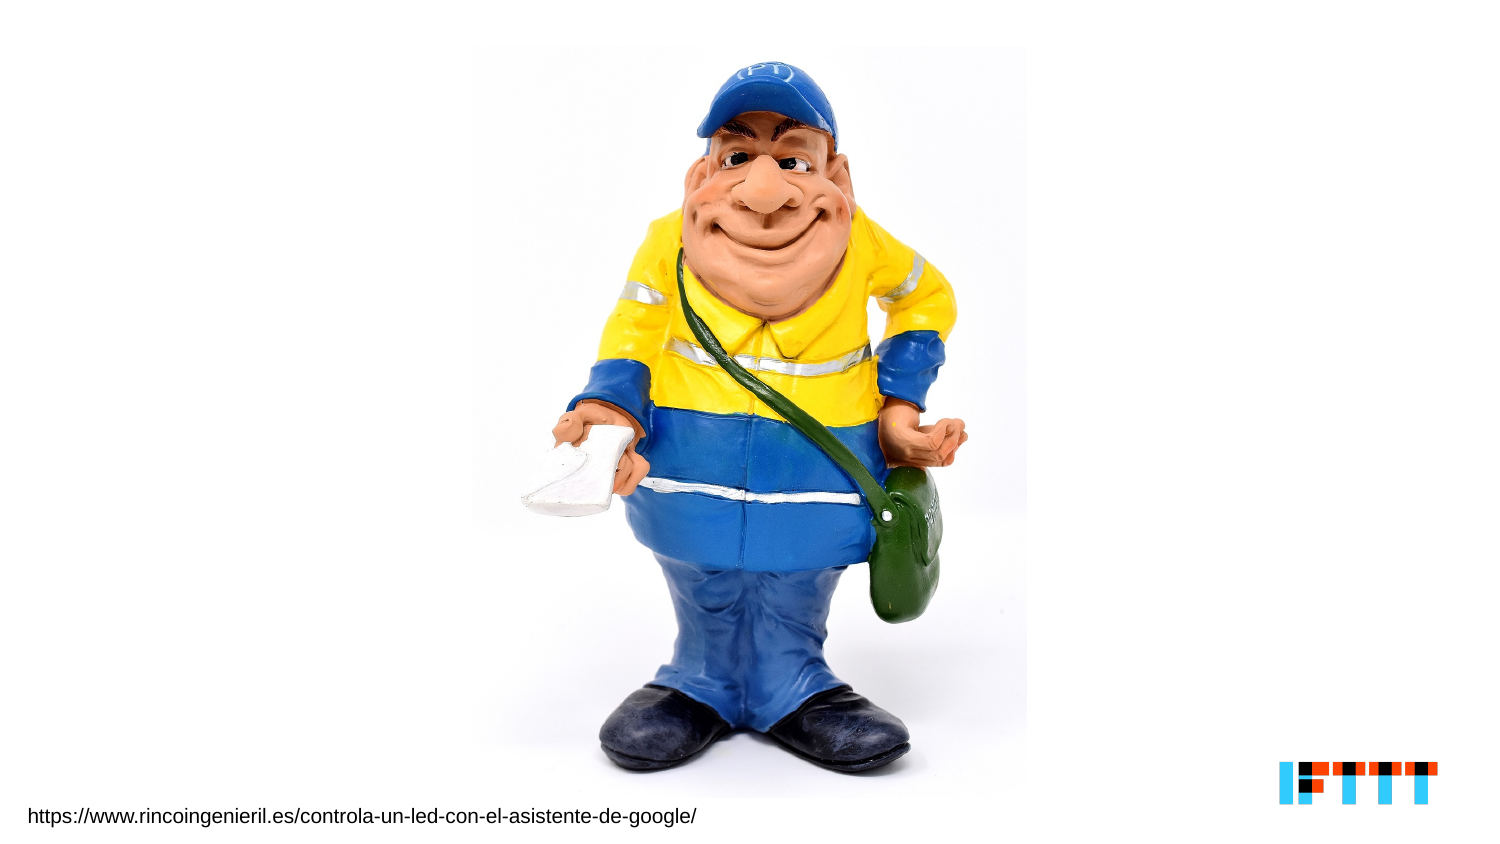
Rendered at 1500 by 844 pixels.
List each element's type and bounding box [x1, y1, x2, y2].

picture [1253, 735, 1464, 831]
picture [472, 46, 1027, 798]
